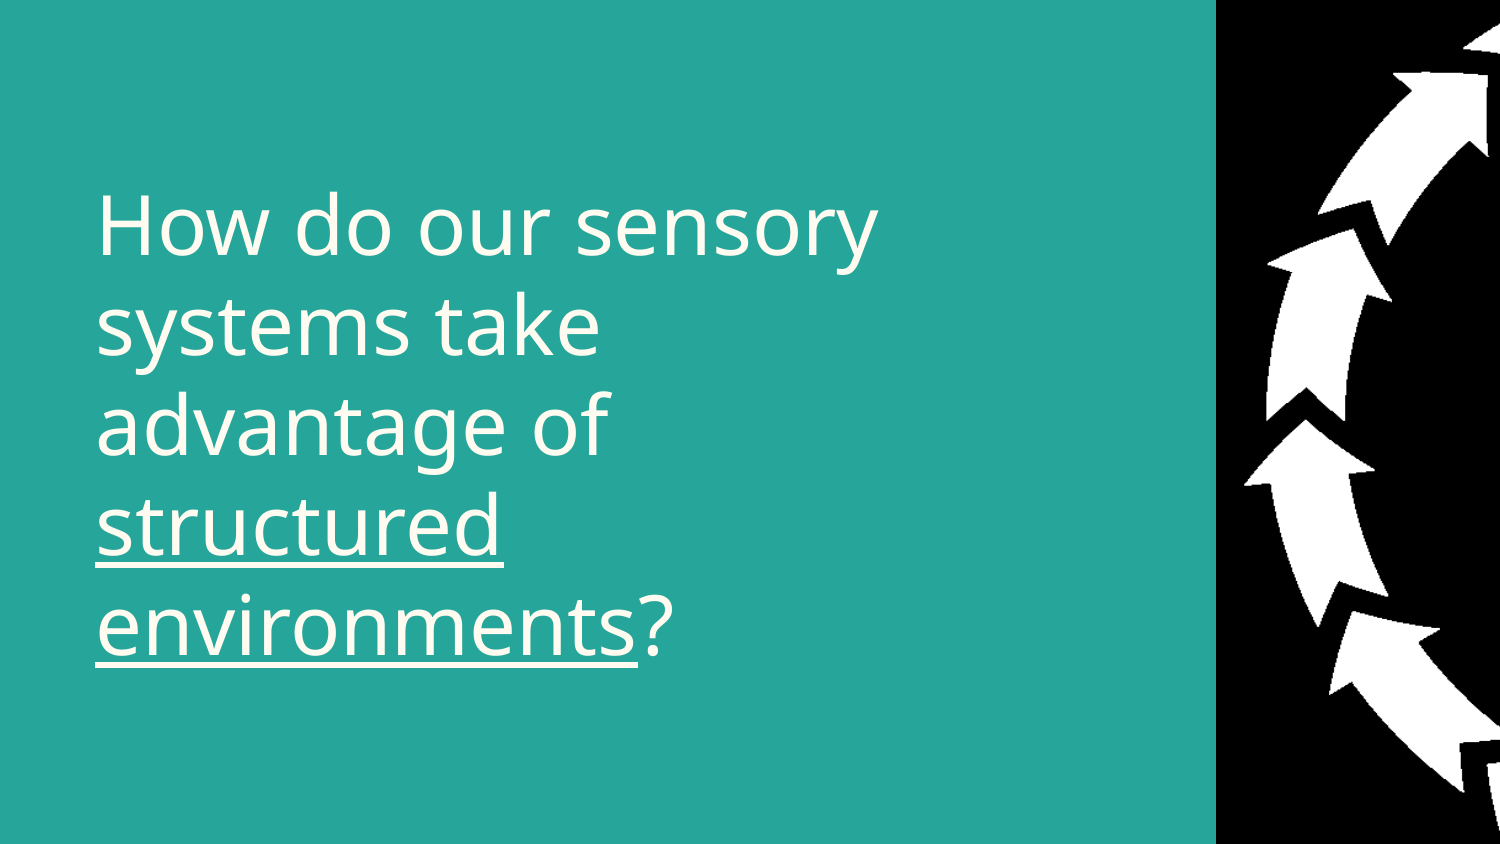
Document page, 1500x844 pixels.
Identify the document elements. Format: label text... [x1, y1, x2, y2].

title How do our sensory systems take advantage of structured environments? [80, 86, 1000, 758]
picture [1216, 0, 1500, 844]
